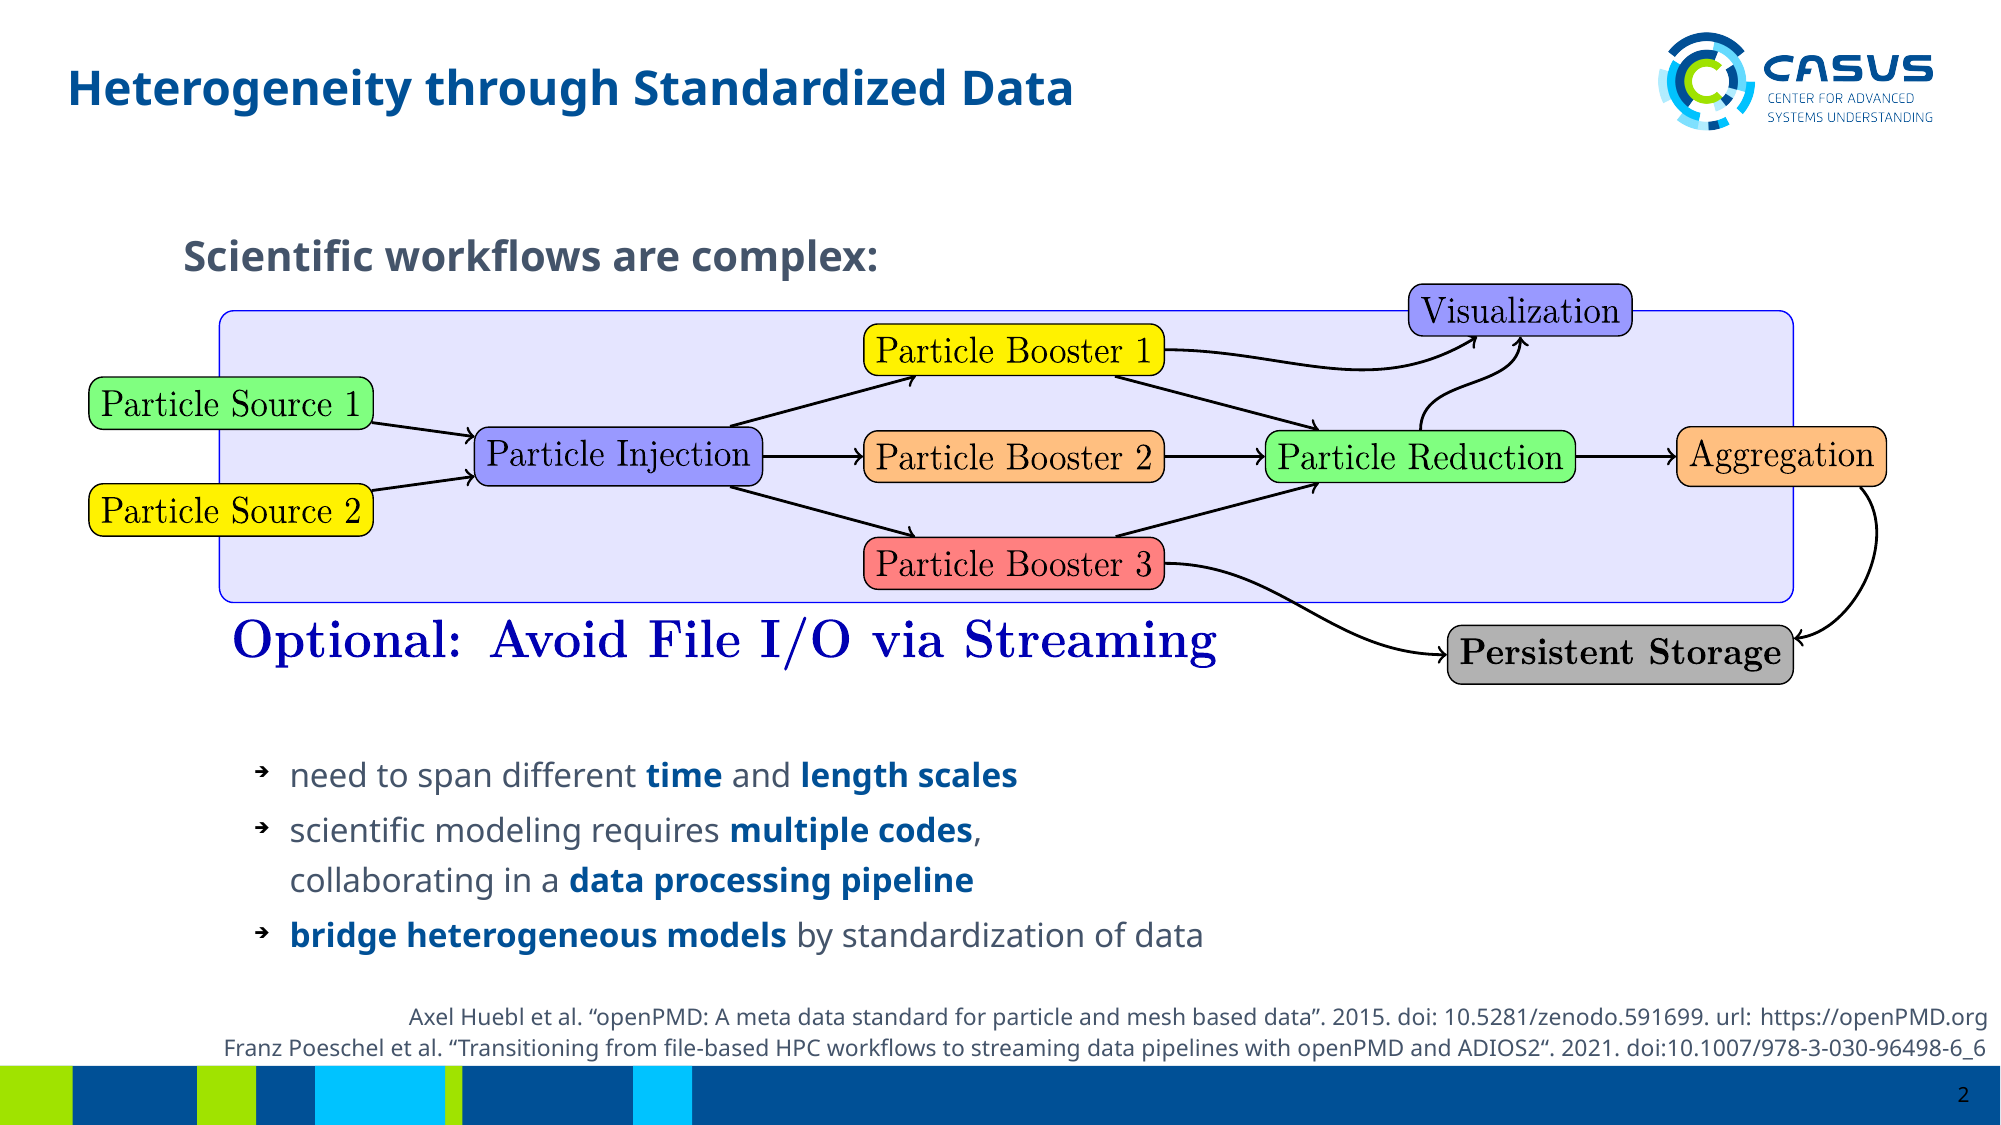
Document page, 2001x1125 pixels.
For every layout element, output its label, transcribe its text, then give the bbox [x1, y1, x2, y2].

list Scientific workflows are complex: [124, 152, 2001, 598]
picture [0, 206, 2001, 764]
list need to span different time and length scales scientific modeling requires multiple codes, collaborating in a data processing pipeline bridge heterogeneous models by standardization of data [195, 695, 2001, 993]
list need to span different time and length scales scientific modeling requires multiple codes, collaborating in a data processing pipeline bridge heterogeneous models by standardization of data [195, 1119, 2001, 1125]
title Heterogeneity through Standardized Data [66, 54, 1621, 120]
picture [1658, 32, 1933, 131]
text_box Axel Huebl et al. “openPMD: A meta data standard for particle and mesh based data”. 2015. doi: 10.5281/zenodo.591699. url: https://openPMD.org Franz Poeschel et al. “Transitioning from file-based HPC workflows to streaming data pipelines with openPMD and ADIOS2“. 2021. doi:10.1007/978-3-030-96498-6_6 [0, 993, 2001, 1119]
